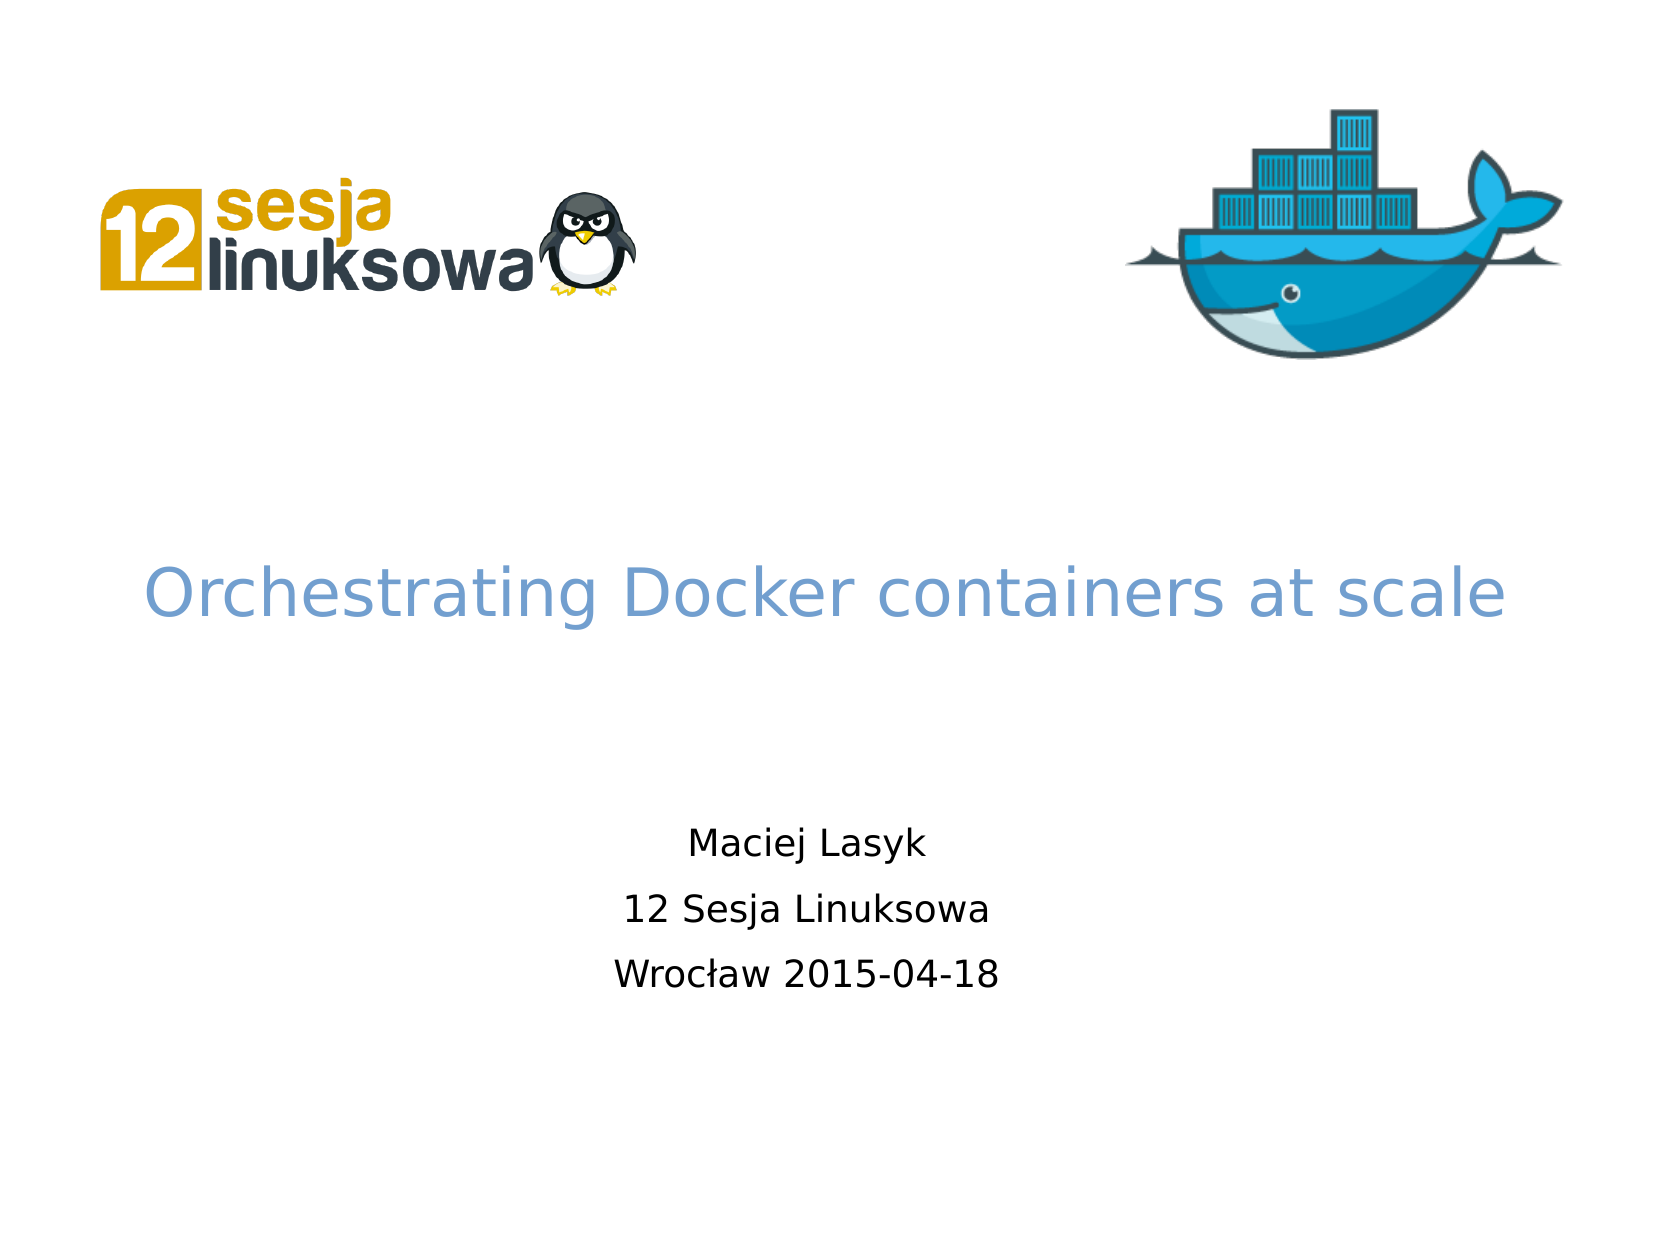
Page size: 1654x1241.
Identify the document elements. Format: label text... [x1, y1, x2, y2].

picture [1125, 109, 1573, 361]
text_box Orchestrating Docker containers at scale [128, 547, 1525, 641]
picture [92, 170, 641, 306]
text_box Maciej Lasyk 12 Sesja Linuksowa Wrocław 2015-04-18 [598, 793, 1015, 982]
